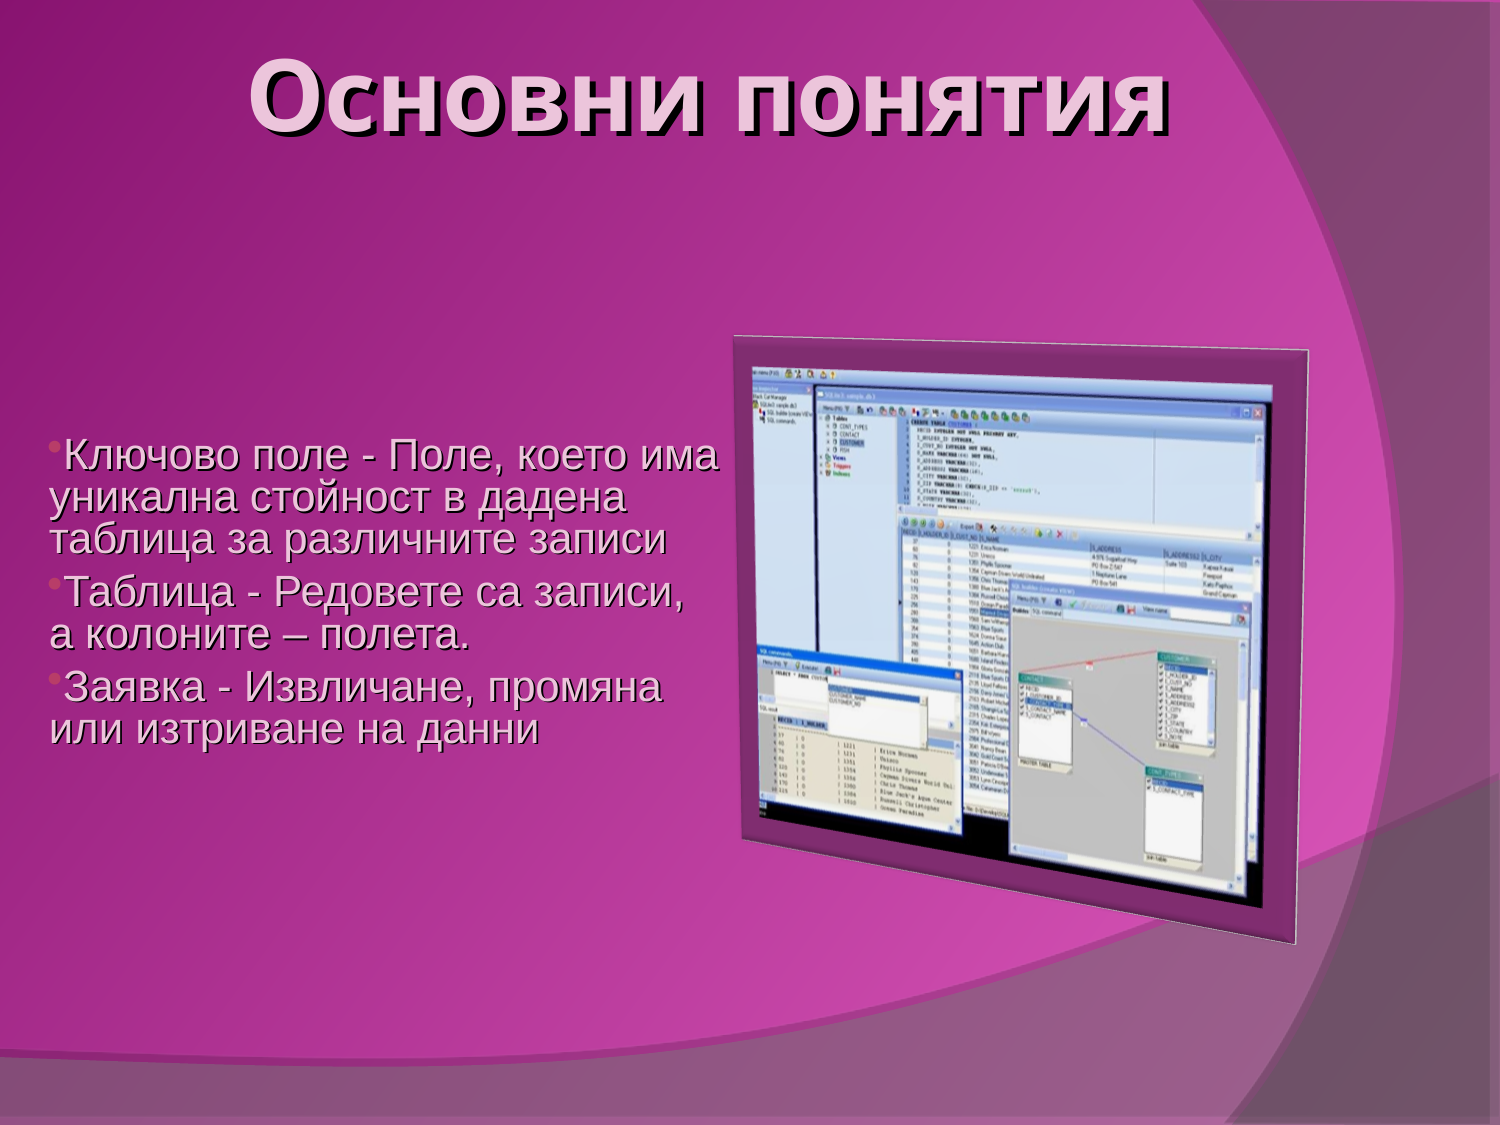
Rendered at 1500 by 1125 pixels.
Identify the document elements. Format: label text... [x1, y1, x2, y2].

picture [726, 328, 1316, 953]
title Основни понятия [159, 31, 1258, 161]
list Ключово поле - Поле, което има уникална стойност в дадена таблица за различните записи Таблица - Редовете са записи, а колоните – полета. Заявка - Извличане, промяна или изтриване на данни [41, 349, 726, 752]
